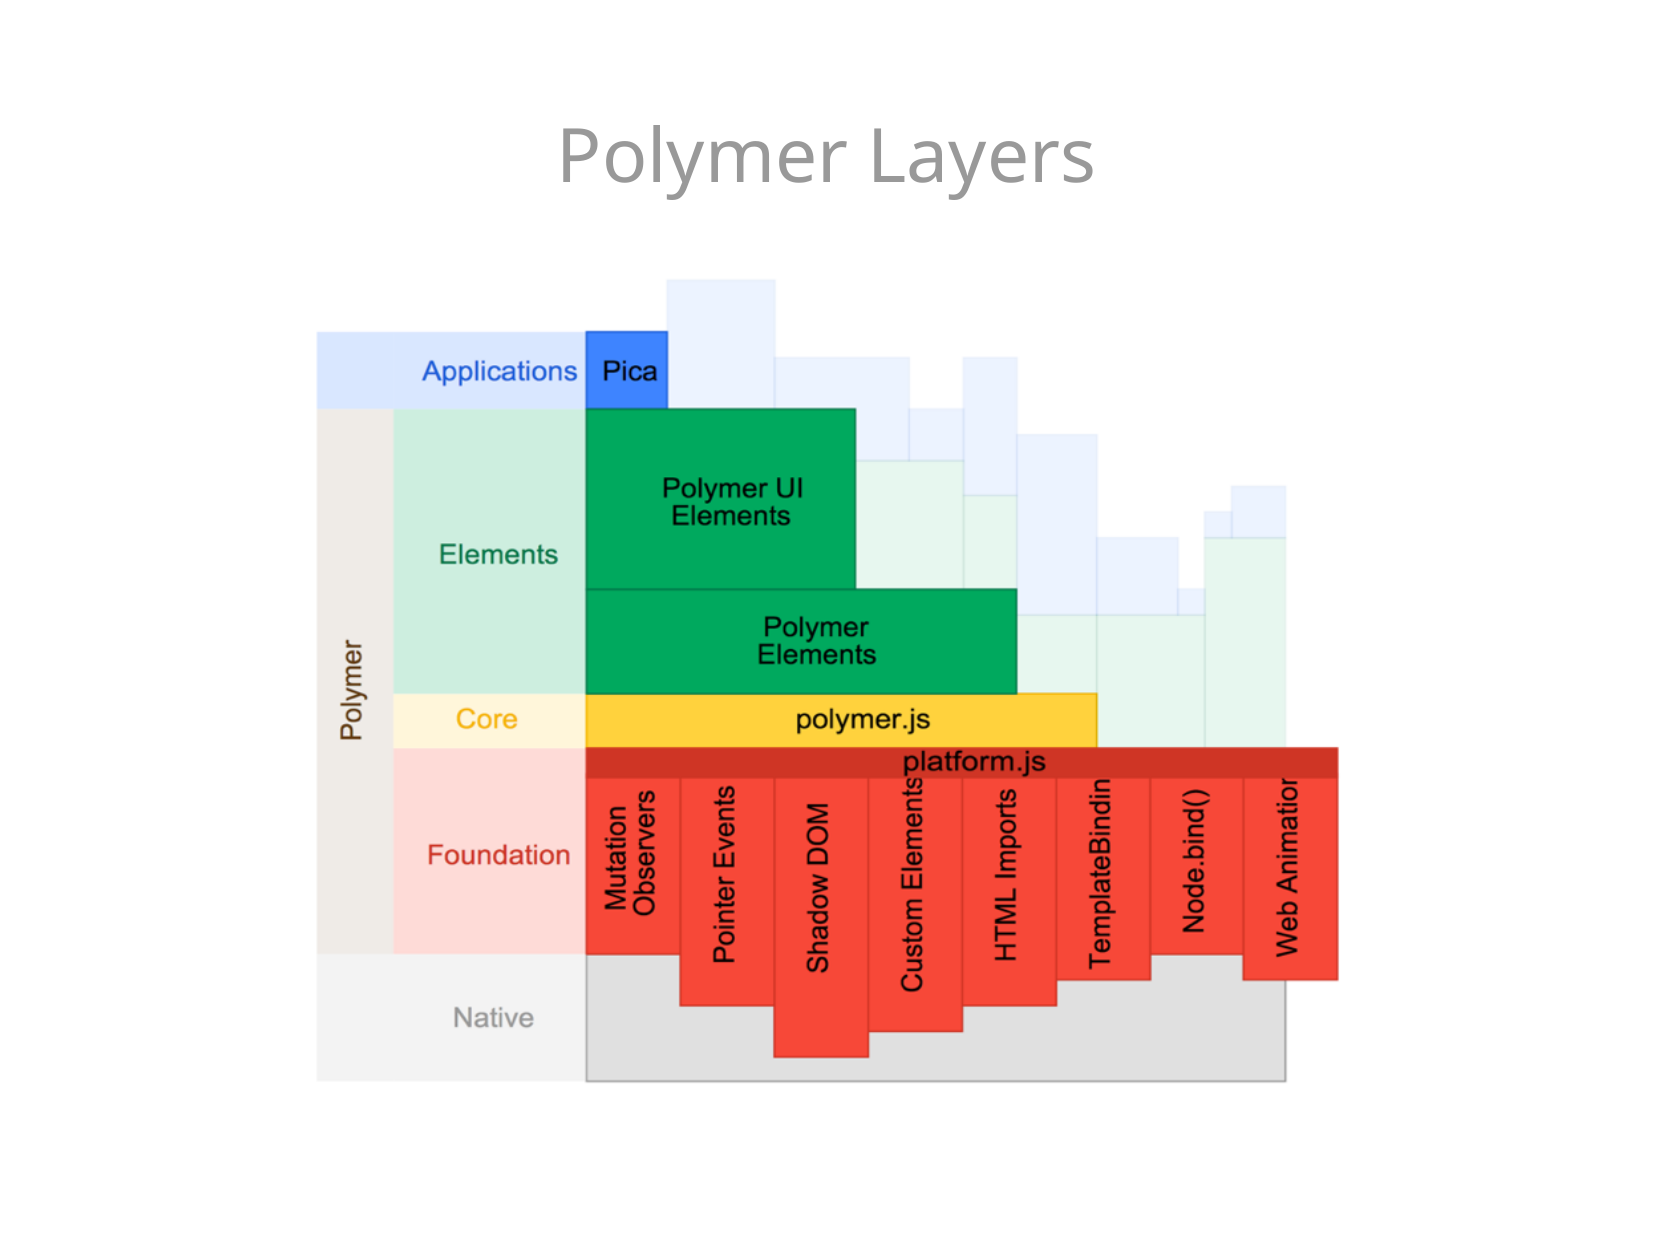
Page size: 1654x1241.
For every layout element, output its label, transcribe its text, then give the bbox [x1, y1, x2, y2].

title Polymer Layers [82, 49, 1571, 257]
picture [306, 266, 1347, 1087]
